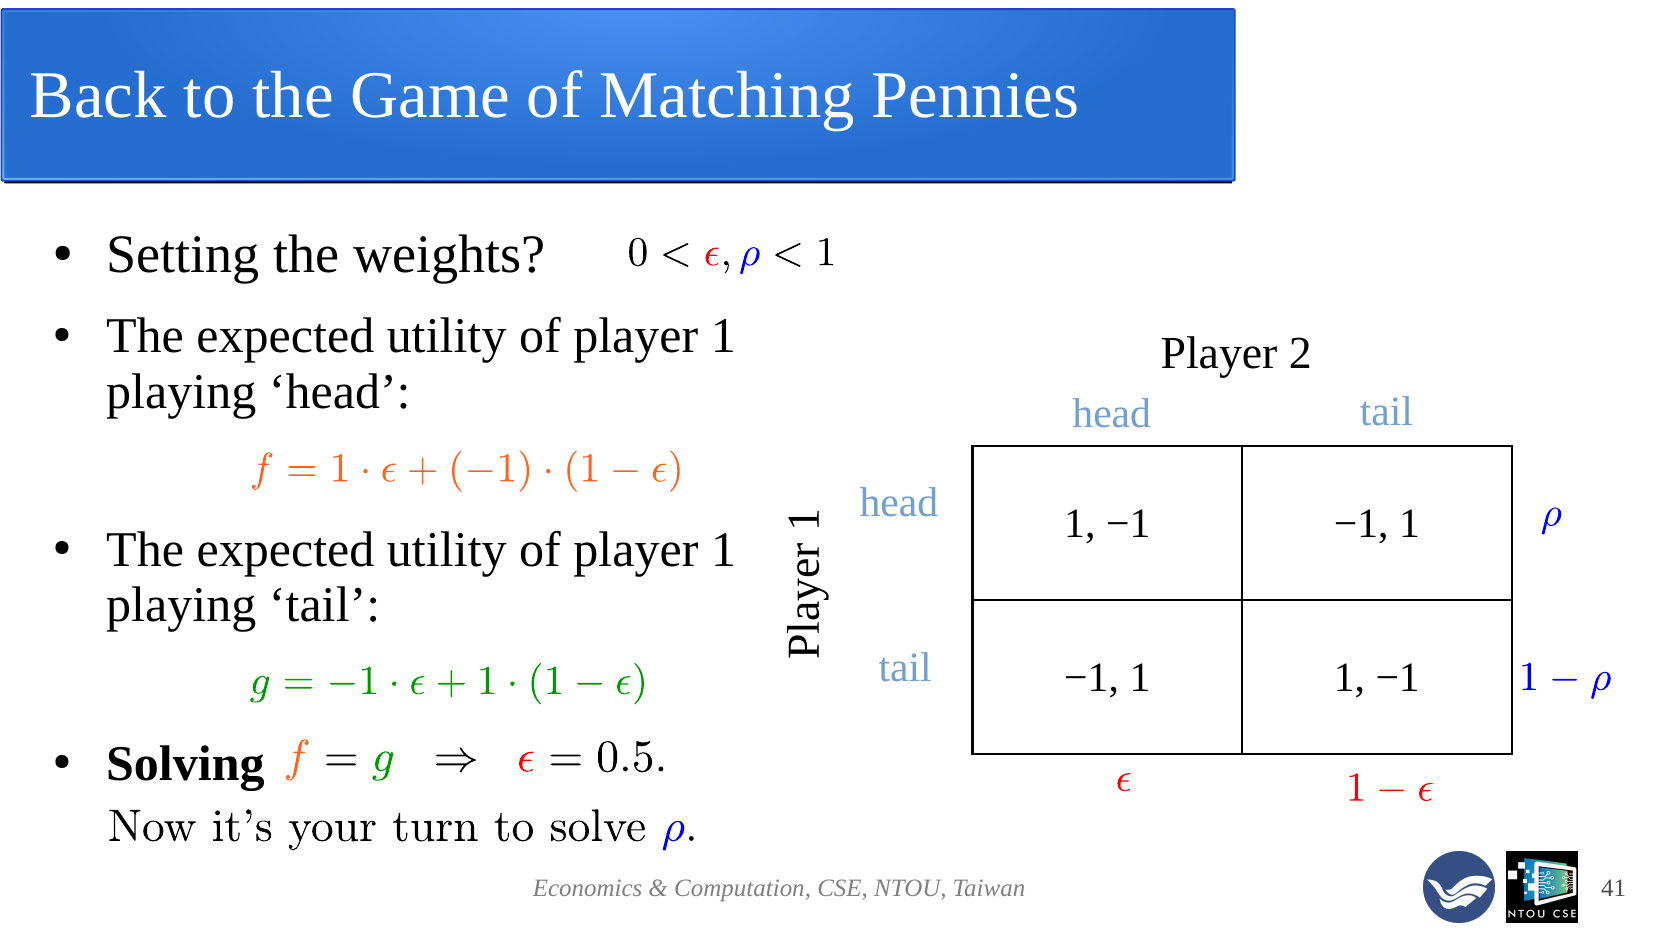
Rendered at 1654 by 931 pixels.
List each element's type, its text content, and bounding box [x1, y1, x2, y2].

text_box Player 2 [1123, 320, 1350, 387]
text_box head [1023, 382, 1201, 449]
title Back to the Game of Matching Pennies [29, 17, 1138, 172]
picture [248, 661, 650, 706]
text_box tail [844, 637, 966, 702]
picture [1506, 851, 1578, 923]
text_box tail [1282, 380, 1491, 446]
table_cell −1, 1 [974, 601, 1241, 753]
table_header 1, −1 [974, 447, 1241, 599]
picture [1345, 773, 1433, 802]
table_header −1, 1 [1243, 447, 1511, 599]
picture [1115, 773, 1131, 792]
picture [248, 448, 682, 494]
picture [107, 809, 694, 851]
text_box head [823, 471, 975, 538]
picture [283, 739, 664, 781]
list Setting the weights? The expected utility of player 1 playing ‘head’: The expected utility of player 1 playing ‘tail’: Solving [35, 224, 780, 875]
text_box Player 1 [770, 480, 857, 688]
picture [1540, 507, 1562, 535]
picture [625, 236, 835, 276]
table_cell 1, −1 [1243, 601, 1511, 753]
picture [1423, 851, 1495, 923]
picture [1517, 660, 1613, 701]
